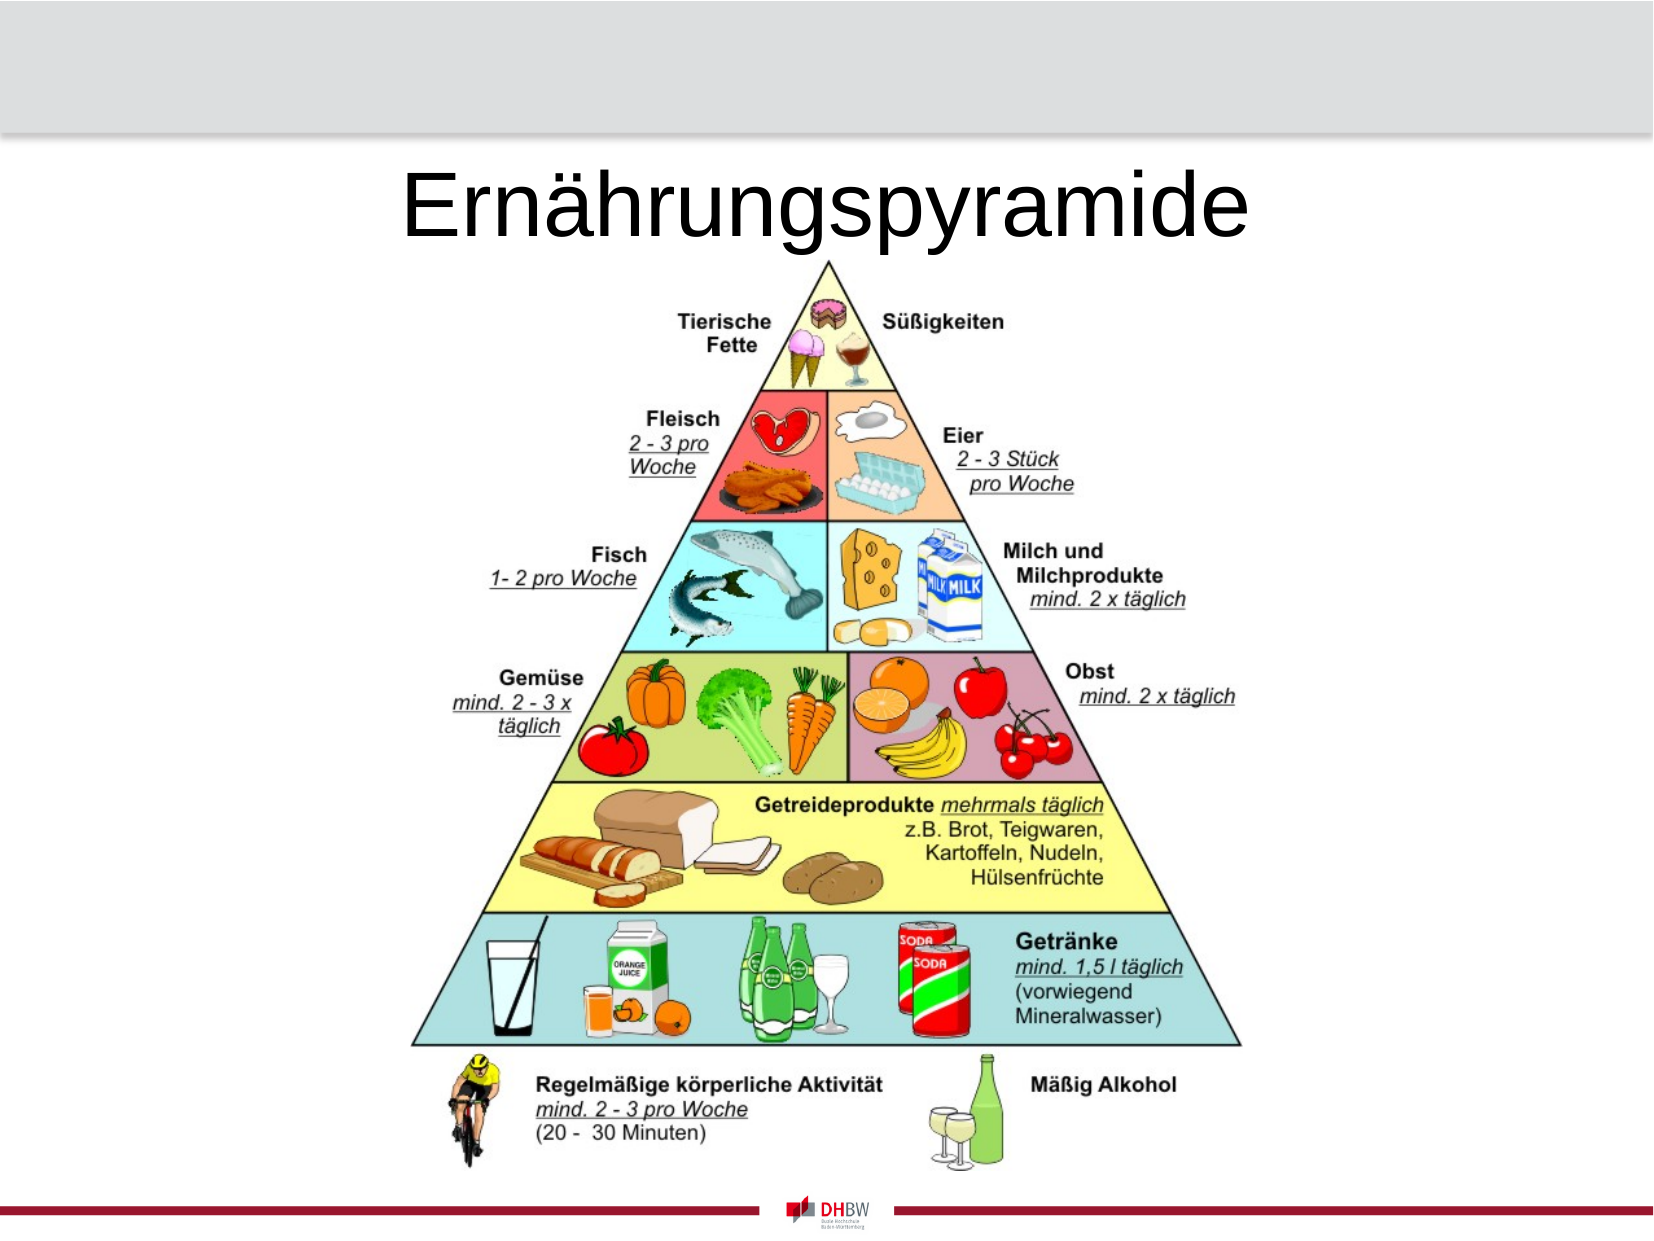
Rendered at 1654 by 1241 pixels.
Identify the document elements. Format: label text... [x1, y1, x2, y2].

title Ernährungspyramide [82, 147, 1571, 257]
picture [0, 1, 1654, 1237]
